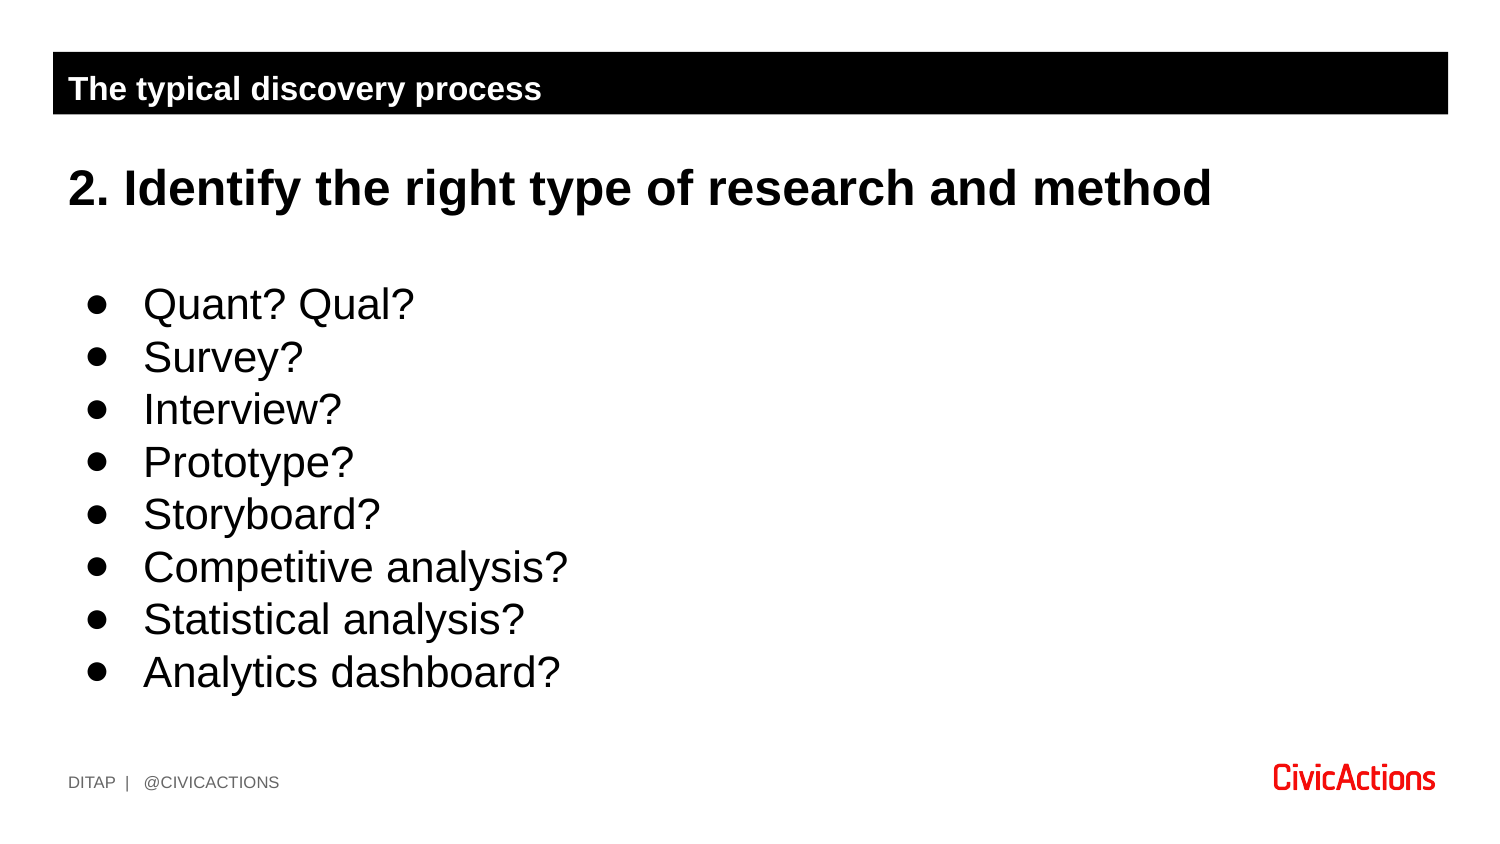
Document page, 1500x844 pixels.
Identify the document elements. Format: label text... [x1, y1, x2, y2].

title The typical discovery process [53, 51, 1449, 115]
text_box 2. Identify the right type of research and method Quant? Qual? Survey? Interview? Prototype? Storyboard? Competitive analysis? Statistical analysis? Analytics dashboard? [53, 140, 1449, 703]
list [53, 703, 1449, 844]
